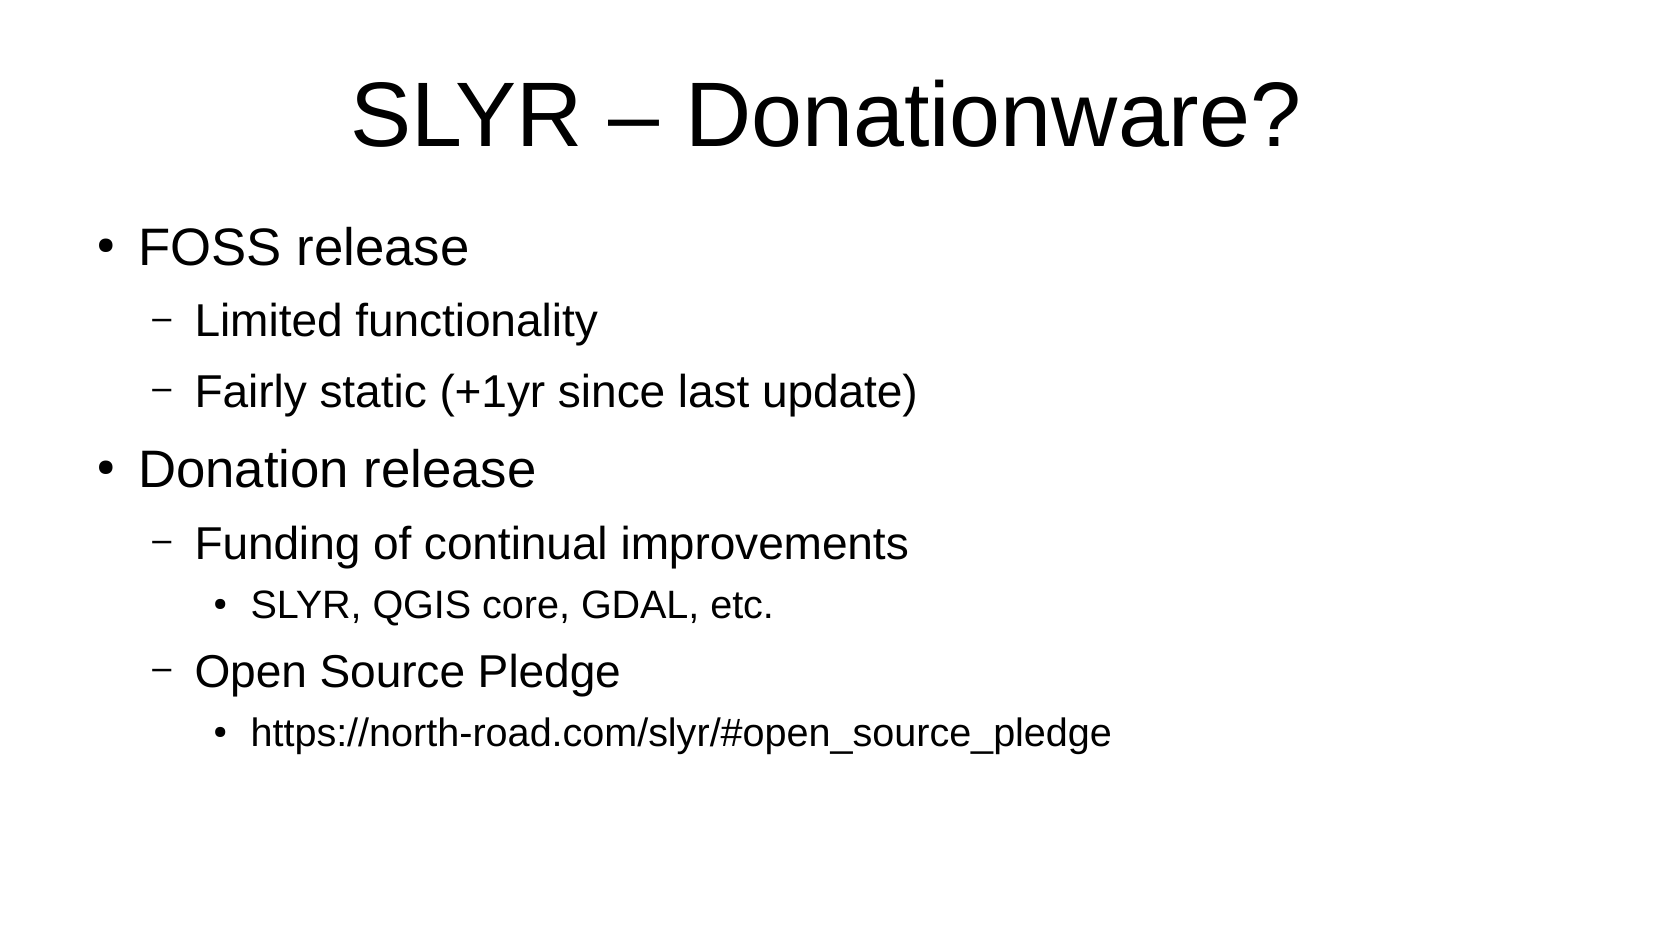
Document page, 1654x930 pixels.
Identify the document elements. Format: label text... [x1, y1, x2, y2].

title SLYR – Donationware? [82, 37, 1571, 193]
list FOSS release Limited functionality Fairly static (+1yr since last update) Donation release Funding of continual improvements SLYR, QGIS core, GDAL, etc. Open Source Pledge https://north-road.com/slyr/#open_source_pledge [82, 217, 1571, 757]
